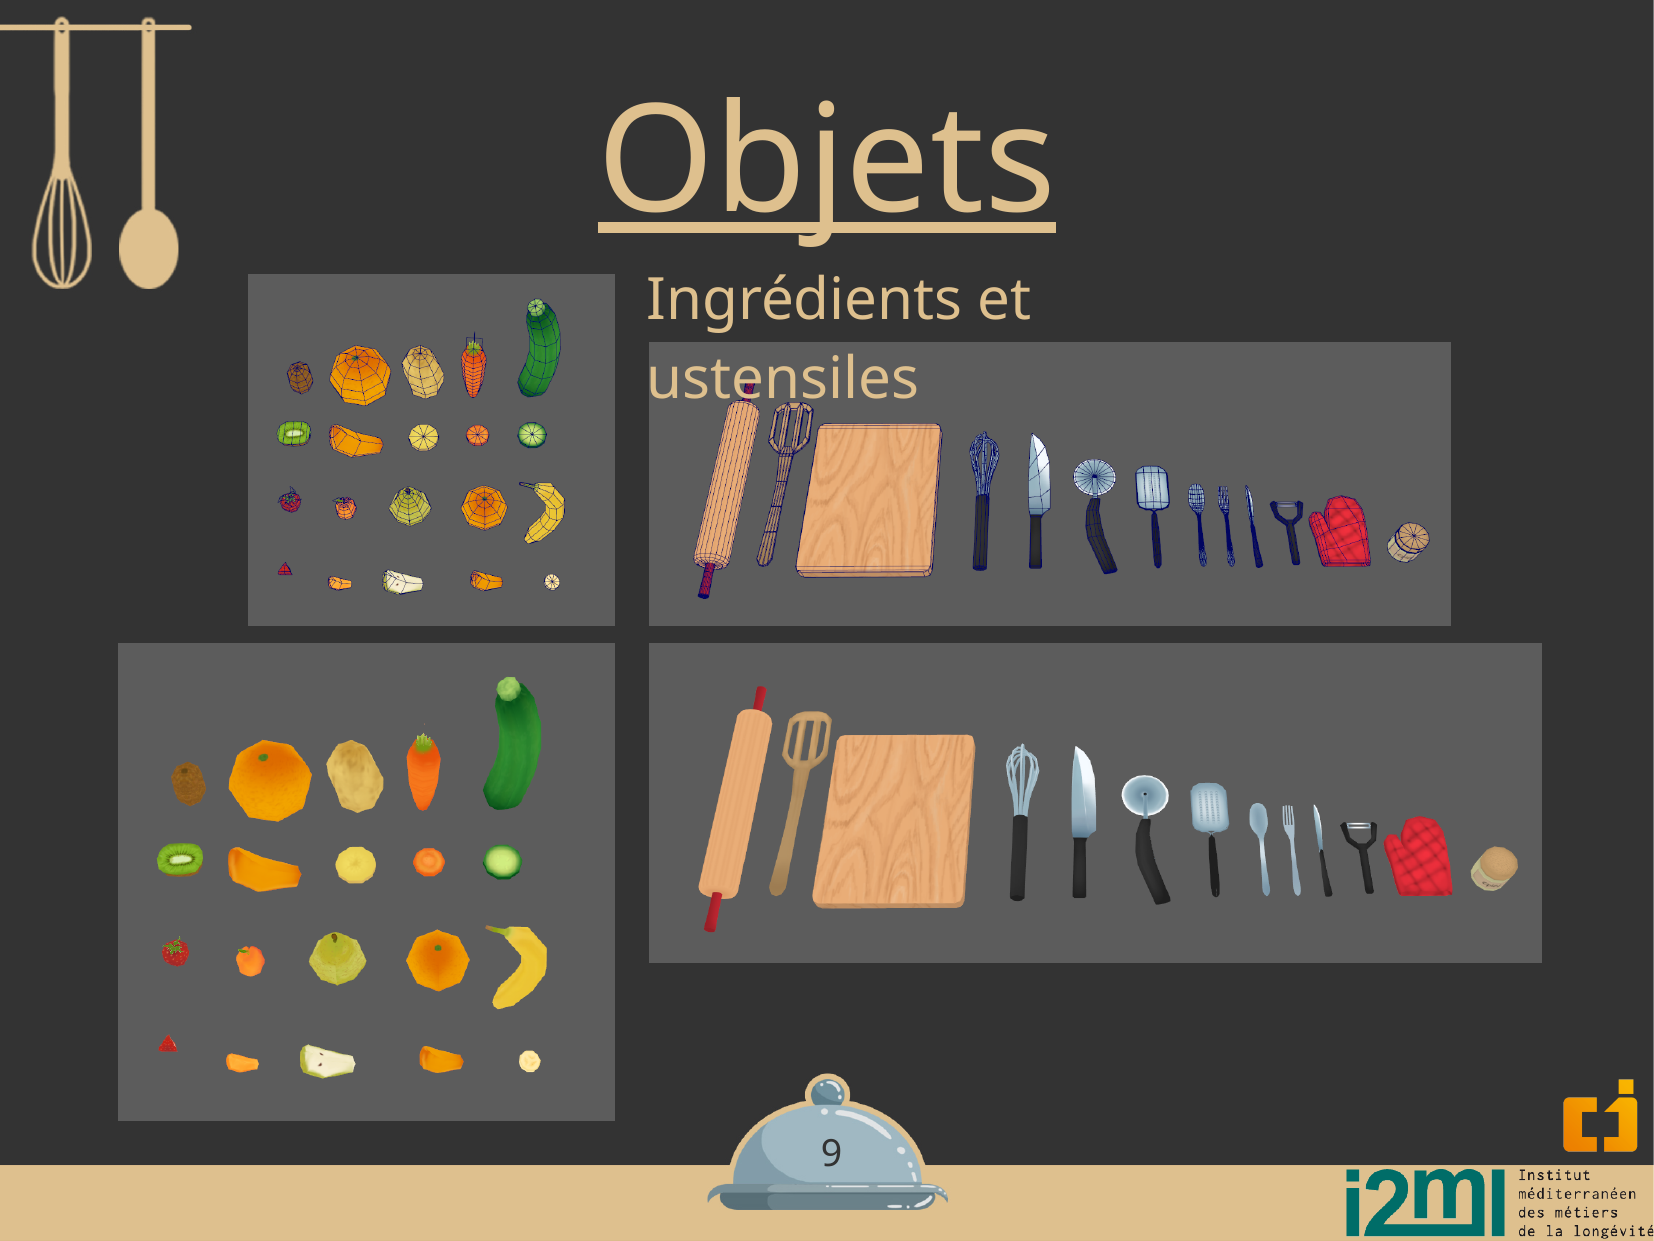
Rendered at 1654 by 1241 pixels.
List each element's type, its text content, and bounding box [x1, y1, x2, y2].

title Objets [82, 49, 1571, 257]
picture [0, 0, 1654, 1241]
text_box Ingrédients et ustensiles [631, 250, 1211, 331]
